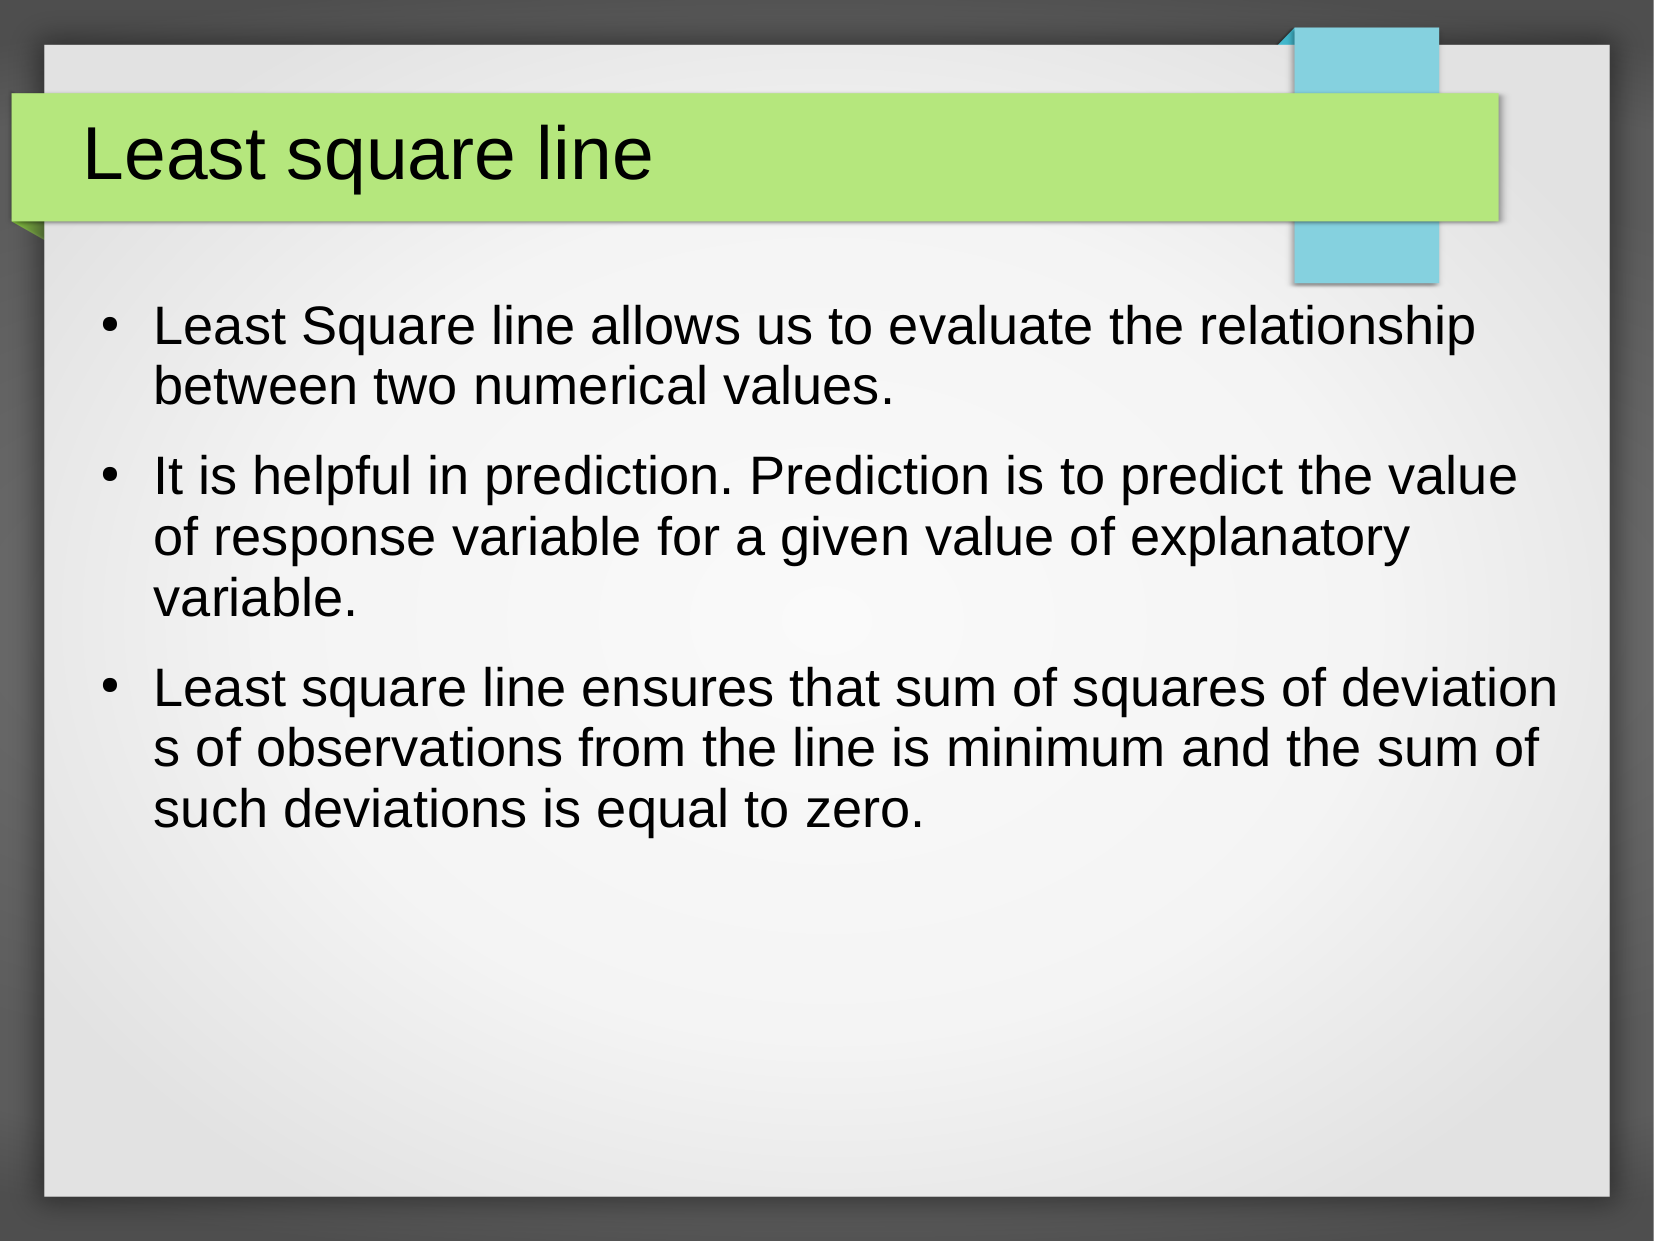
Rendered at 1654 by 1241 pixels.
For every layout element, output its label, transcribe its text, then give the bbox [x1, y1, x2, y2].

title Least square line [82, 94, 1264, 213]
picture [0, 0, 1654, 1241]
list Least Square line allows us to evaluate the relationship between two numerical values. It is helpful in prediction. Prediction is to predict the value of response variable for a given value of explanatory variable. Least square line ensures that sum of squares of deviation s of observations from the line is minimum and the sum of such deviations is equal to zero. [82, 295, 1571, 1015]
